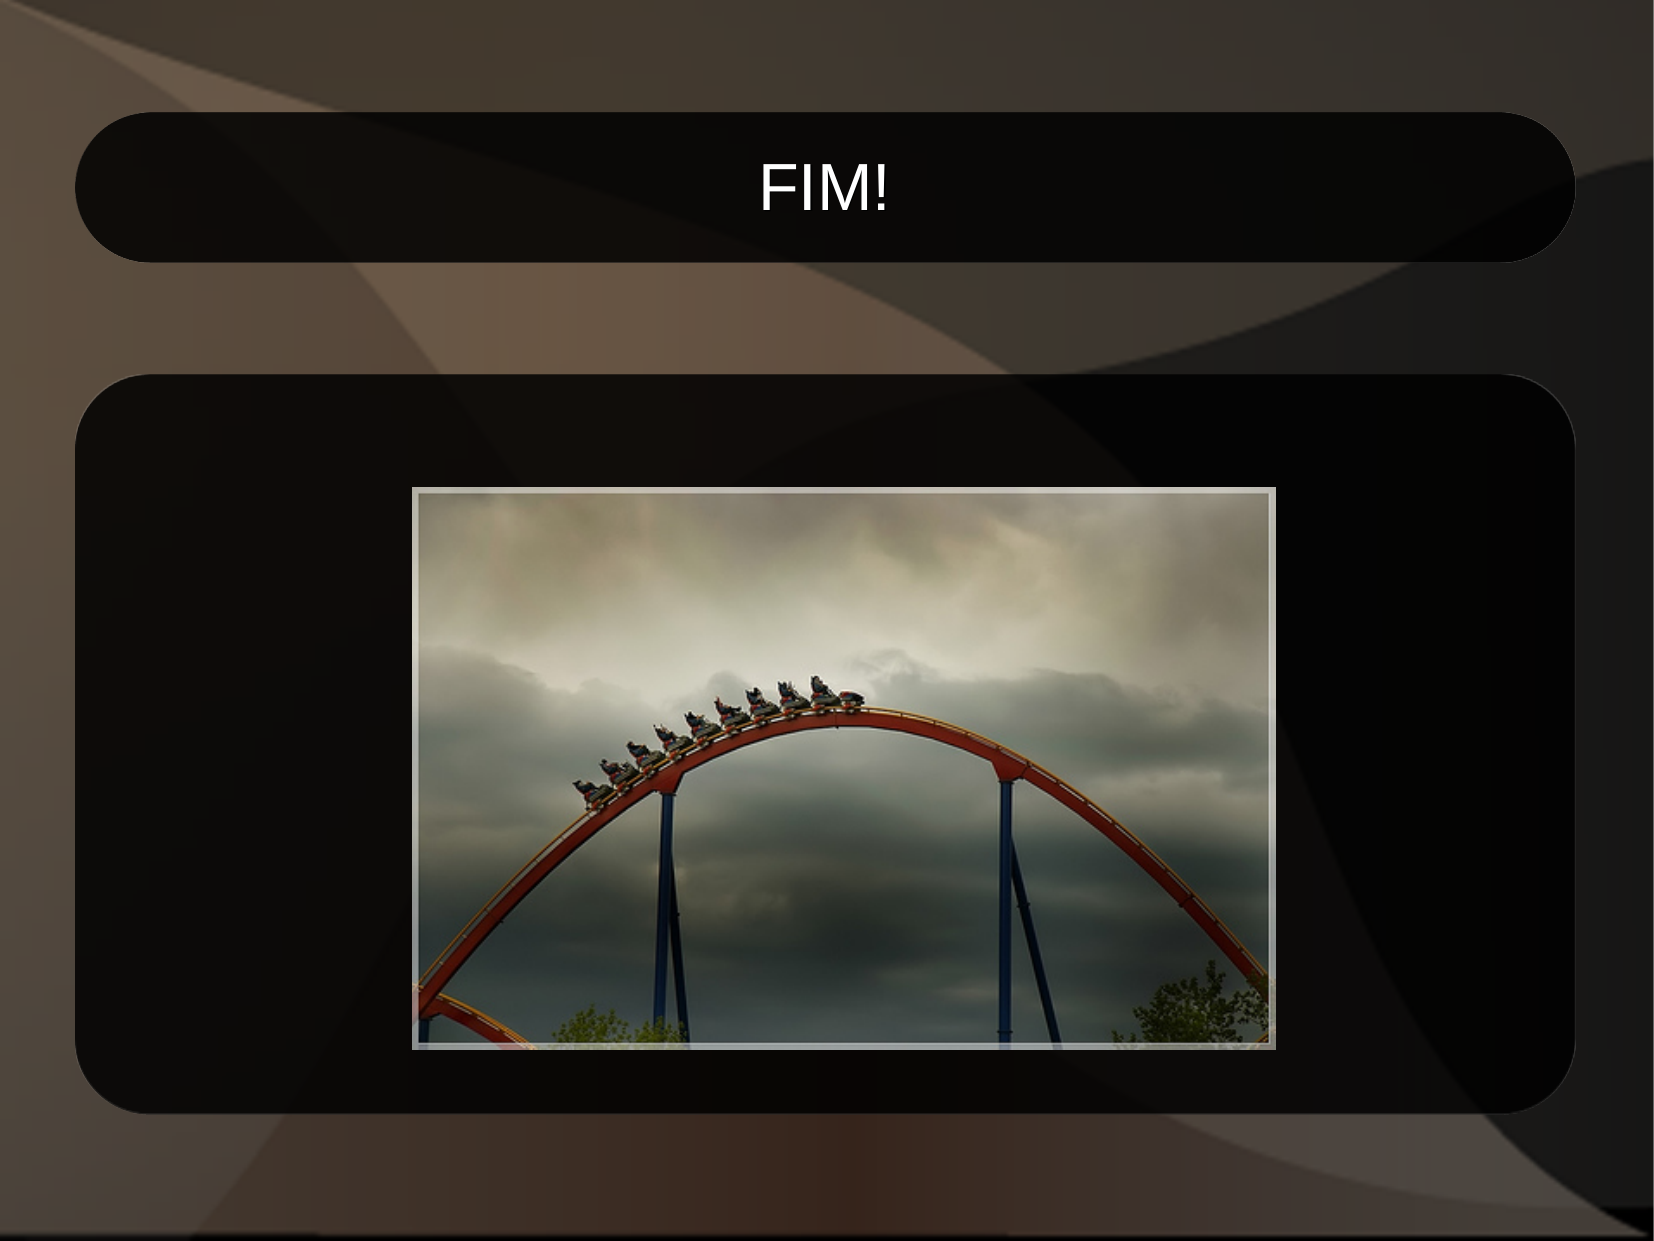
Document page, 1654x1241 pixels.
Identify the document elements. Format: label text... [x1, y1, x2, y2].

text_box [75, 375, 1576, 1115]
text_box FIM! [75, 112, 1576, 263]
picture [0, 0, 1654, 1241]
